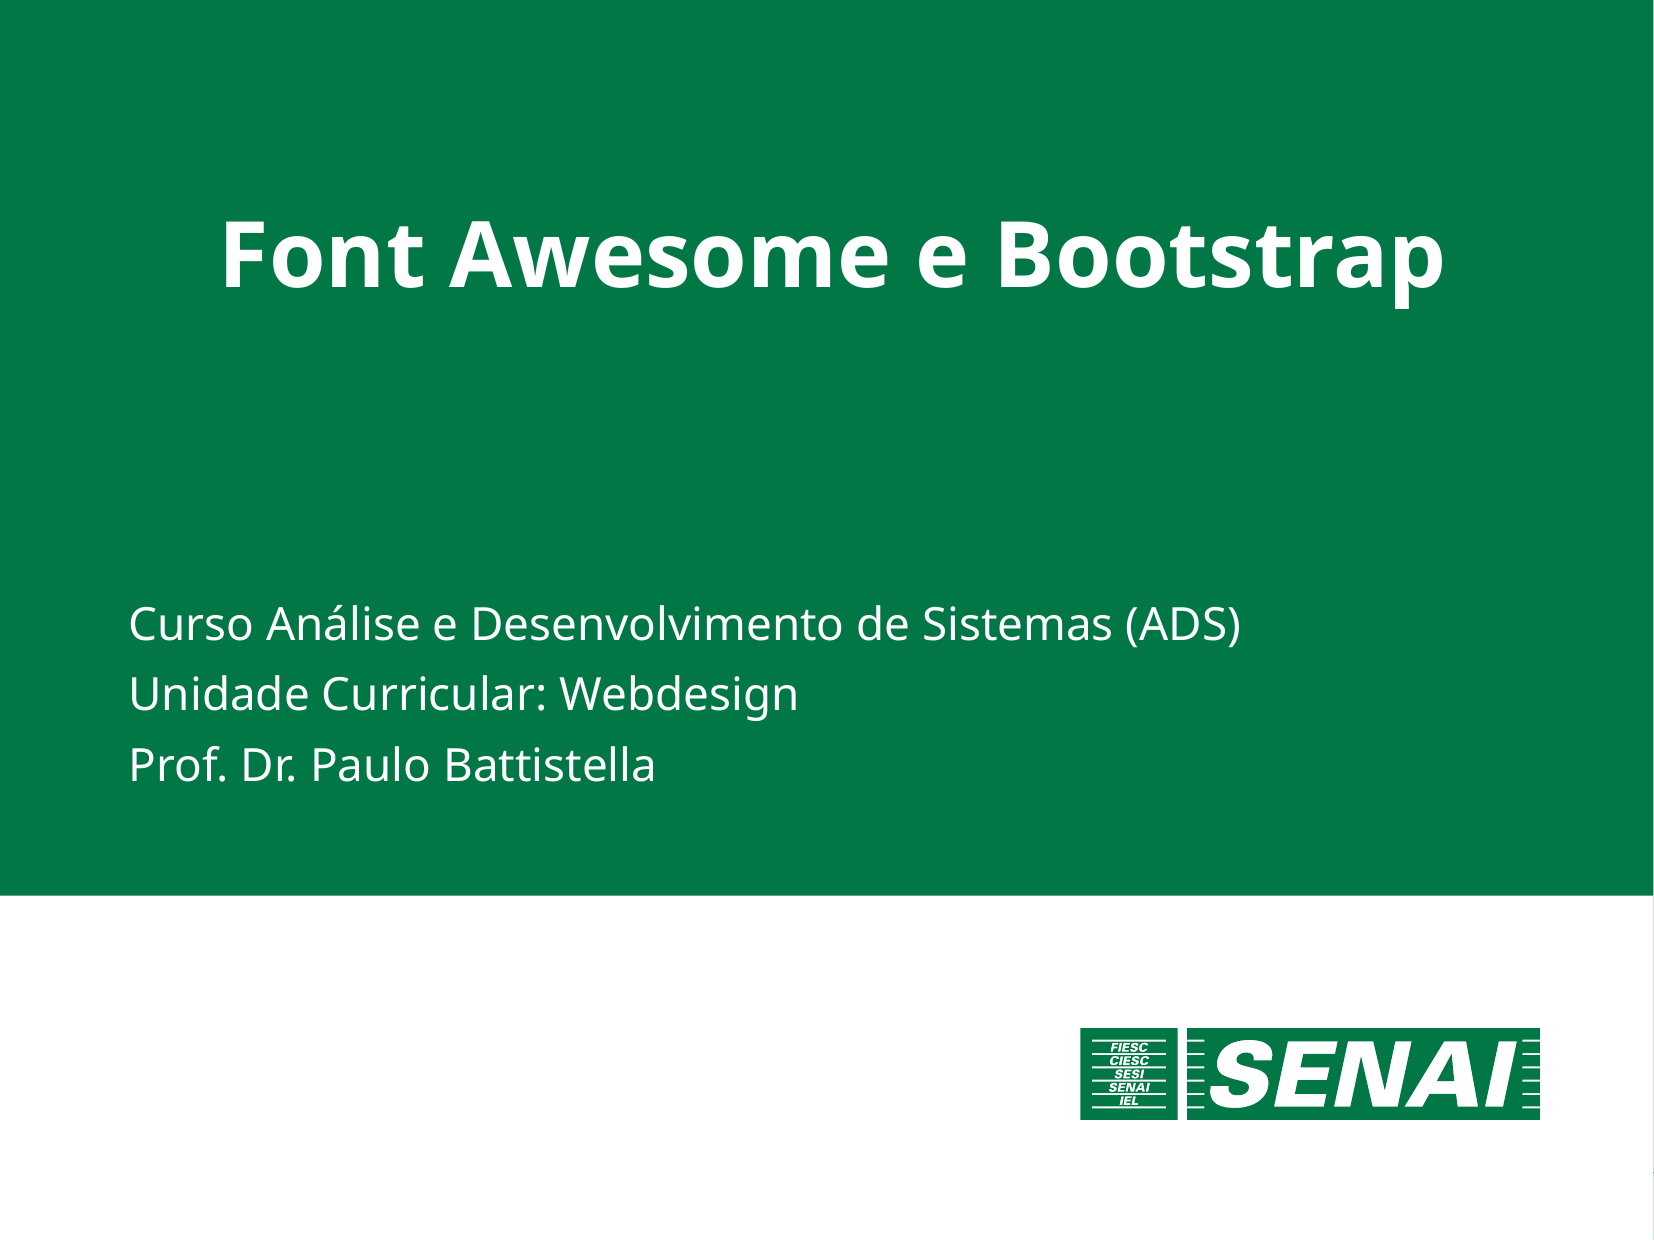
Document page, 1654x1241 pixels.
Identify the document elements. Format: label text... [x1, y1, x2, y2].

subtitle Curso Análise e Desenvolvimento de Sistemas (ADS) Unidade Curricular: Webdesign Prof. Dr. Paulo Battistella [113, 593, 1589, 893]
title Font Awesome e Bootstrap [39, 138, 1628, 378]
